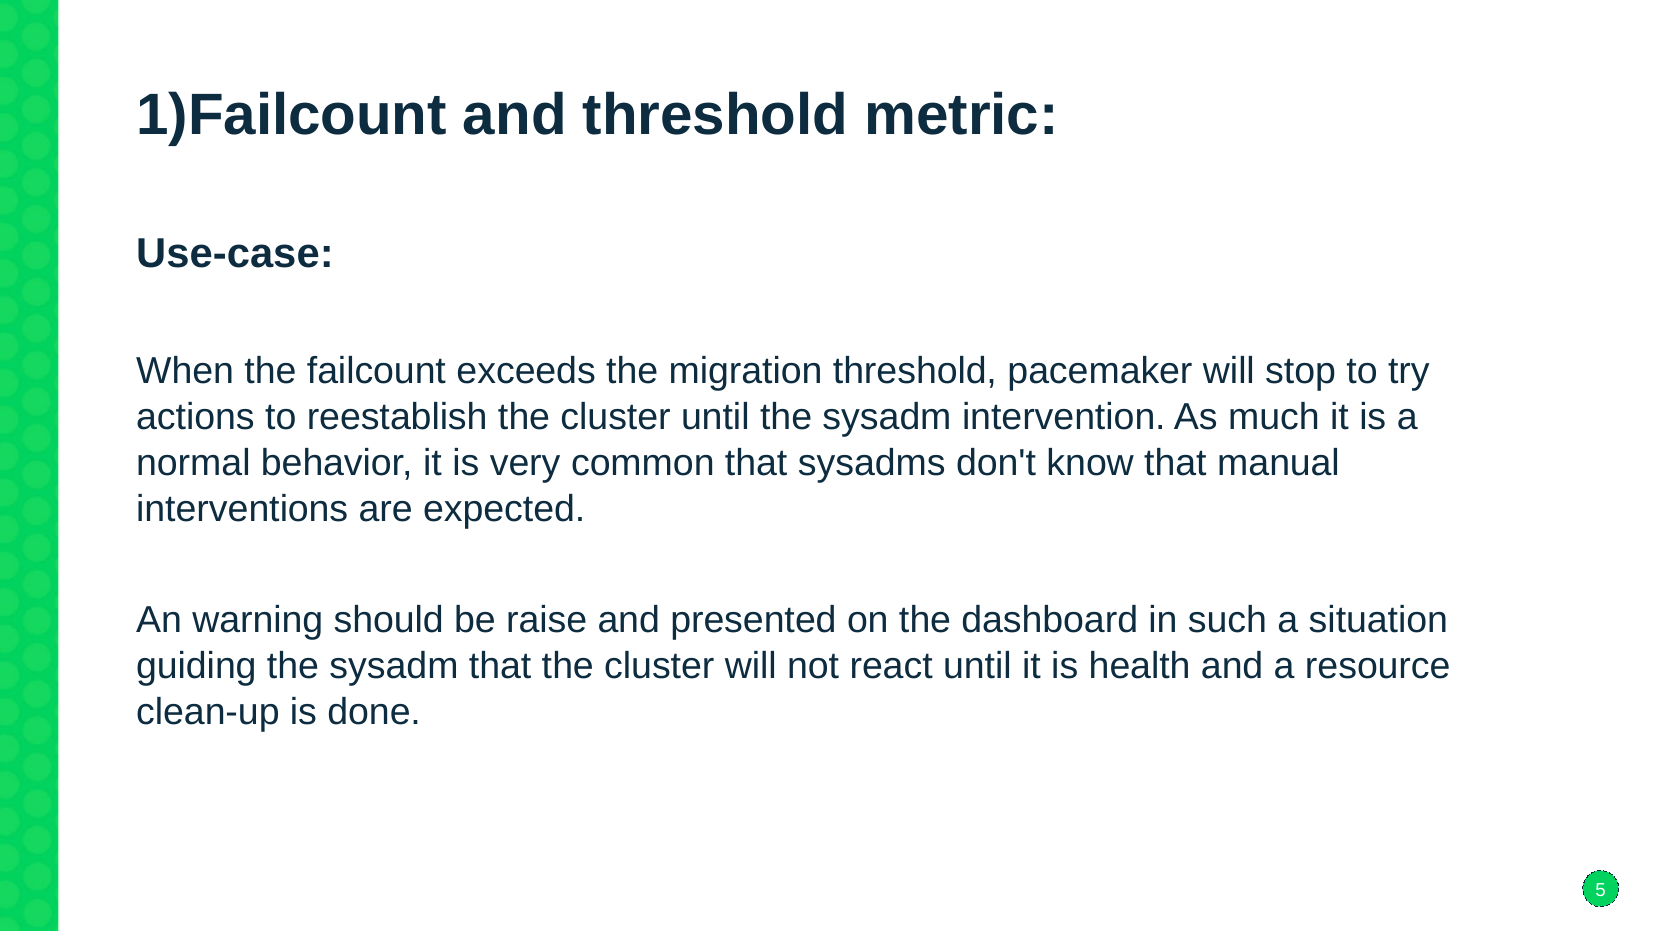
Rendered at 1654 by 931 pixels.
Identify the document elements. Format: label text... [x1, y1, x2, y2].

list Use-case: When the failcount exceeds the migration threshold, pacemaker will stop to try actions to reestablish the cluster until the sysadm intervention. As much it is a normal behavior, it is very common that sysadms don't know that manual interventions are expected. An warning should be raise and presented on the dashboard in such a situation guiding the sysadm that the cluster will not react until it is health and a resource clean-up is done. [121, 217, 1531, 825]
title 1)Failcount and threshold metric: [121, 37, 1531, 193]
picture [0, 0, 76, 931]
